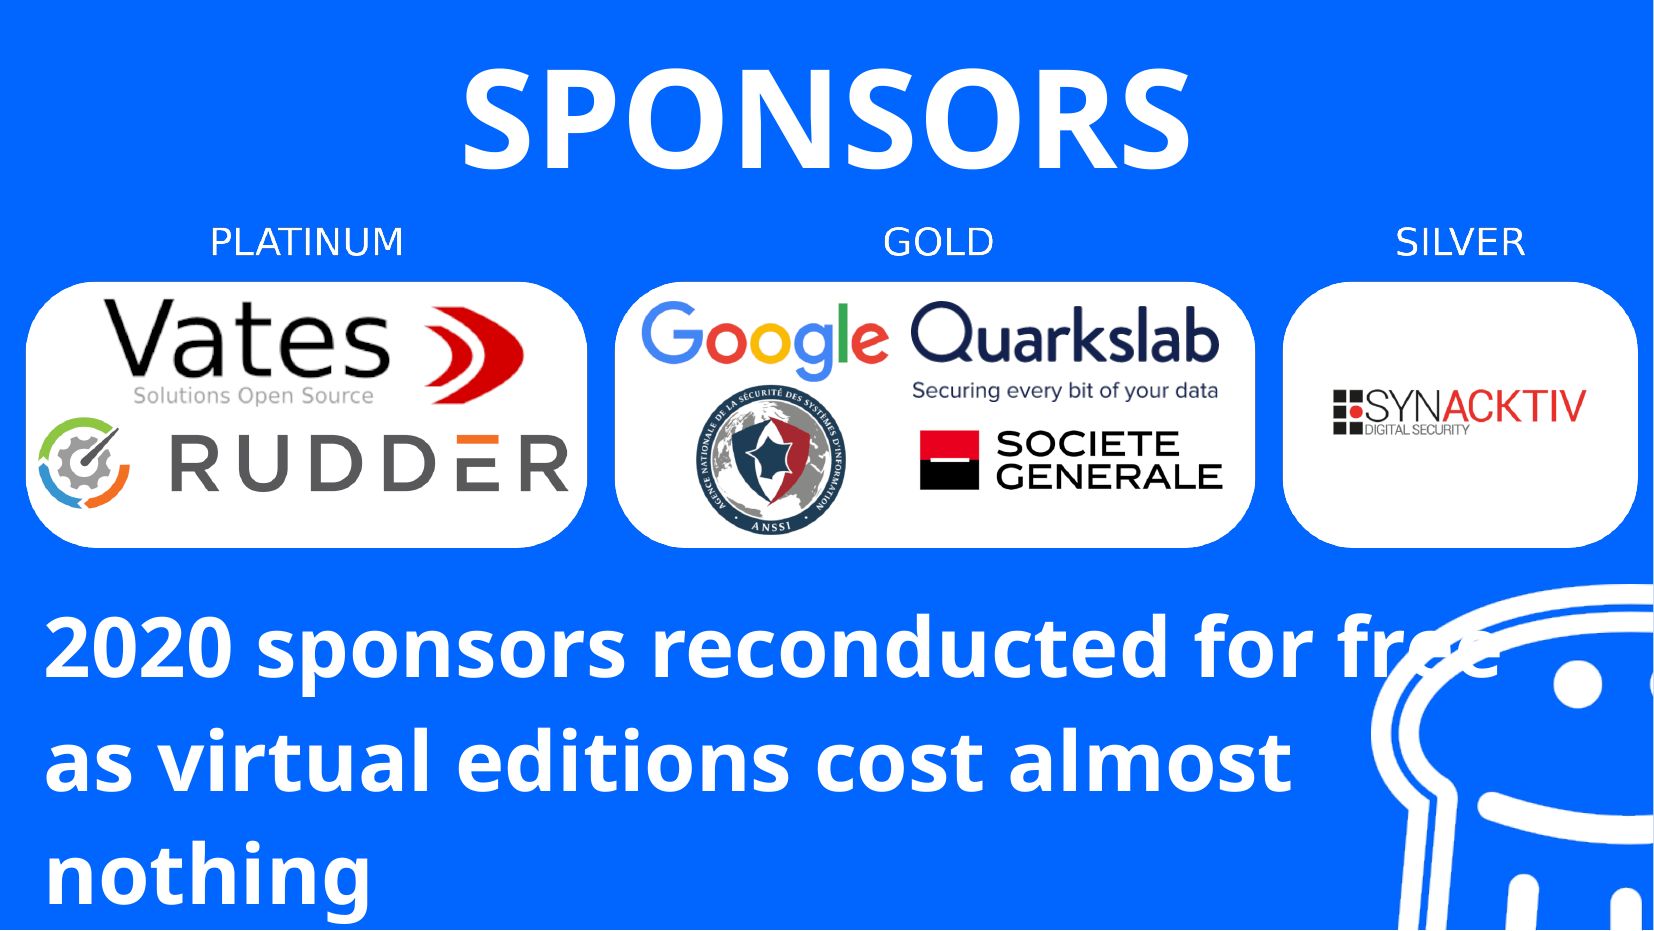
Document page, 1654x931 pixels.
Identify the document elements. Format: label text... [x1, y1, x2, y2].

title SPONSORS [82, 37, 1571, 193]
text_box [897, 301, 1229, 420]
picture [0, 194, 1654, 565]
title 2020 sponsors reconducted for free as virtual editions cost almost nothing Rudder joined us in 2021 [43, 588, 1571, 931]
picture [1371, 584, 1654, 931]
